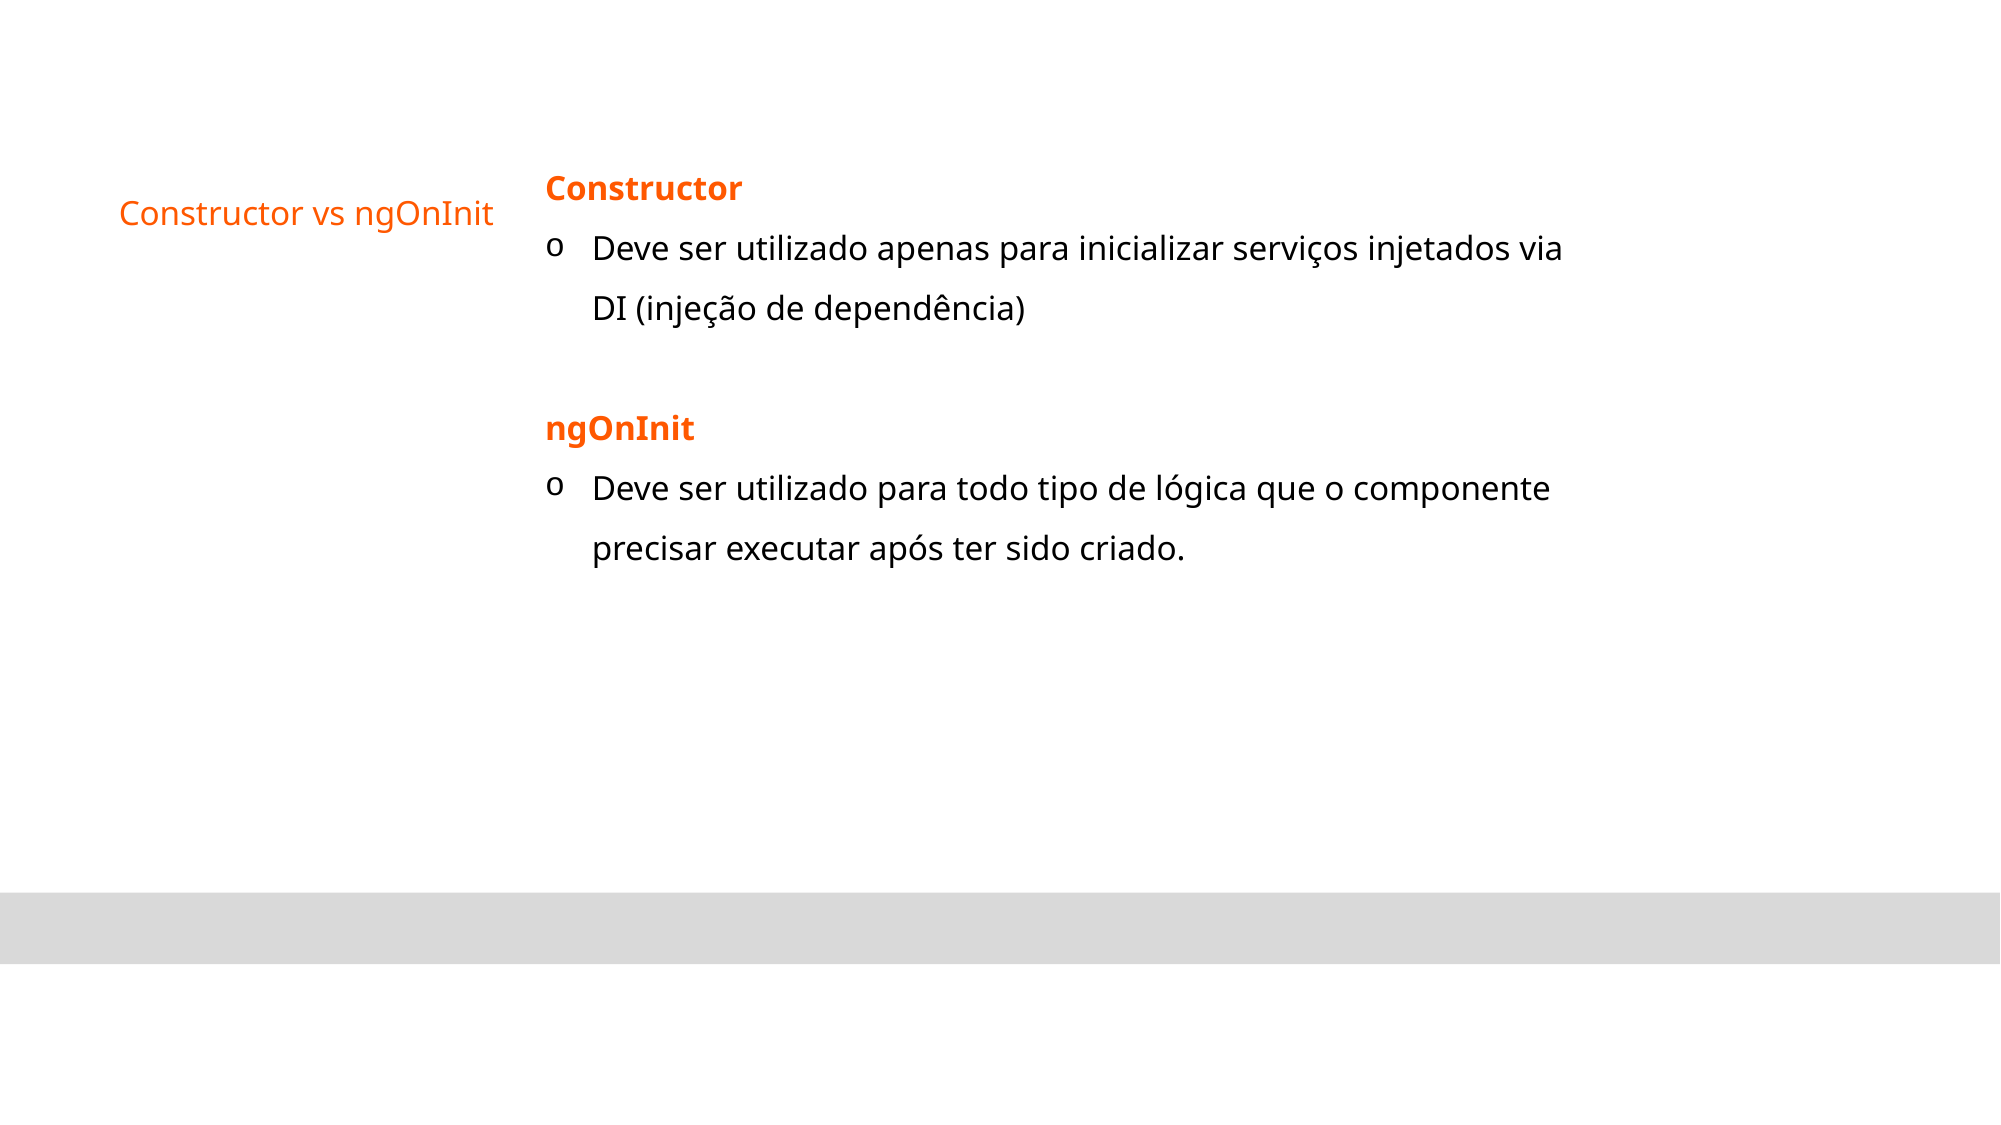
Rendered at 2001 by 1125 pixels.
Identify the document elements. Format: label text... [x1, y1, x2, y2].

text_box Constructor Deve ser utilizado apenas para inicializar serviços injetados via DI (injeção de dependência) ngOnInit Deve ser utilizado para todo tipo de lógica que o componente precisar executar após ter sido criado. [530, 140, 1595, 575]
text_box [0, 892, 2000, 965]
text_box Constructor vs ngOnInit [103, 184, 530, 528]
